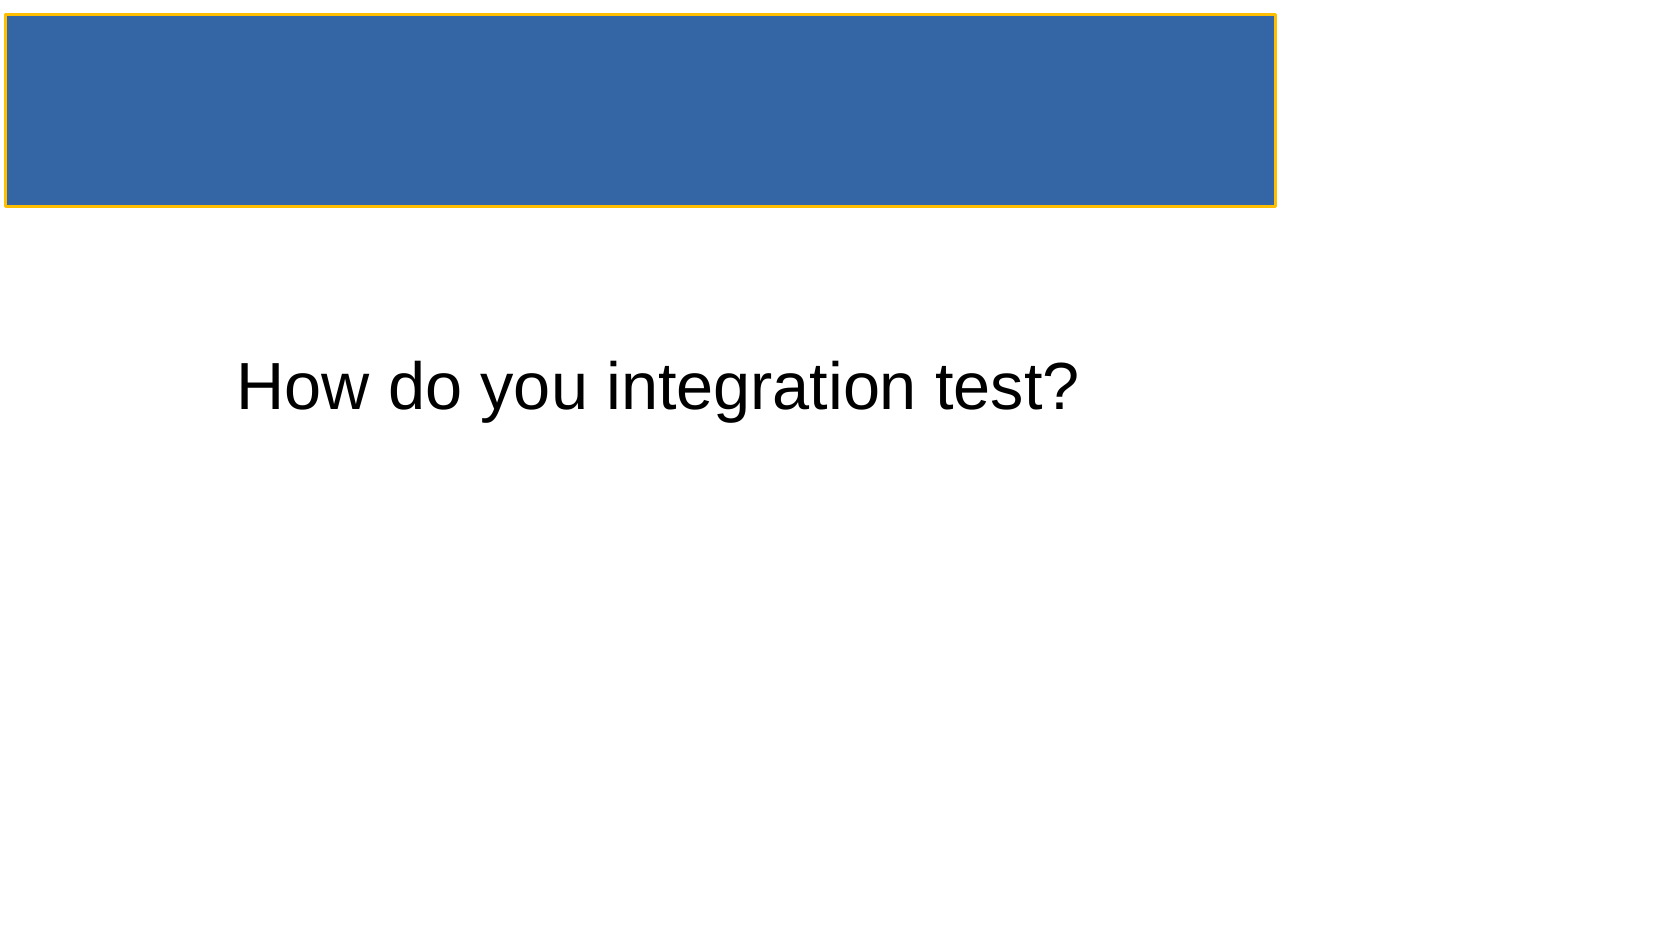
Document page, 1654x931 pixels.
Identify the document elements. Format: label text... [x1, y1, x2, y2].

subtitle How do you integration test? [82, 44, 1235, 729]
